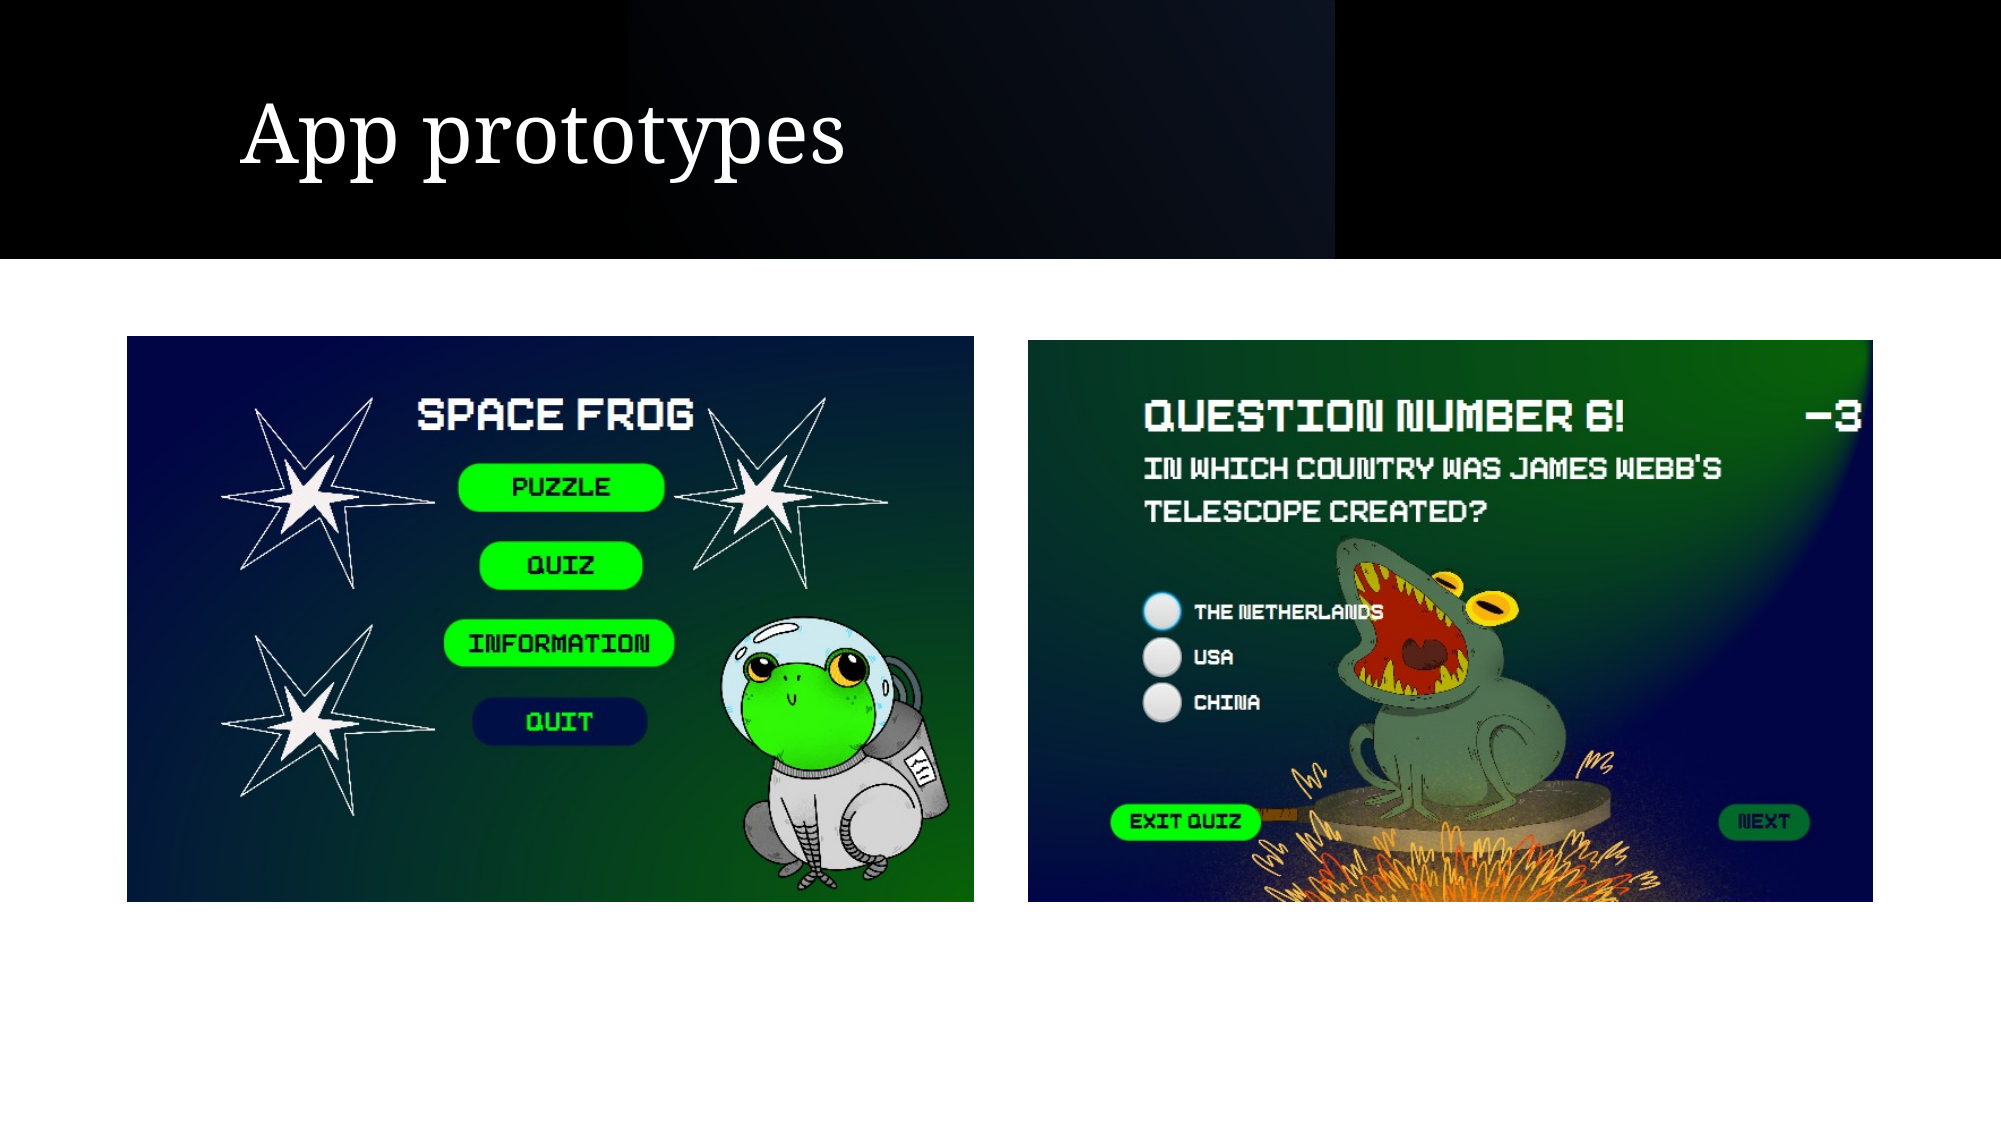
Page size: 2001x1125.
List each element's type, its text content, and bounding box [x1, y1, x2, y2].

picture [1028, 340, 1873, 902]
title App prototypes [225, 52, 1780, 222]
picture [127, 336, 974, 902]
text_box [0, 0, 2000, 1125]
